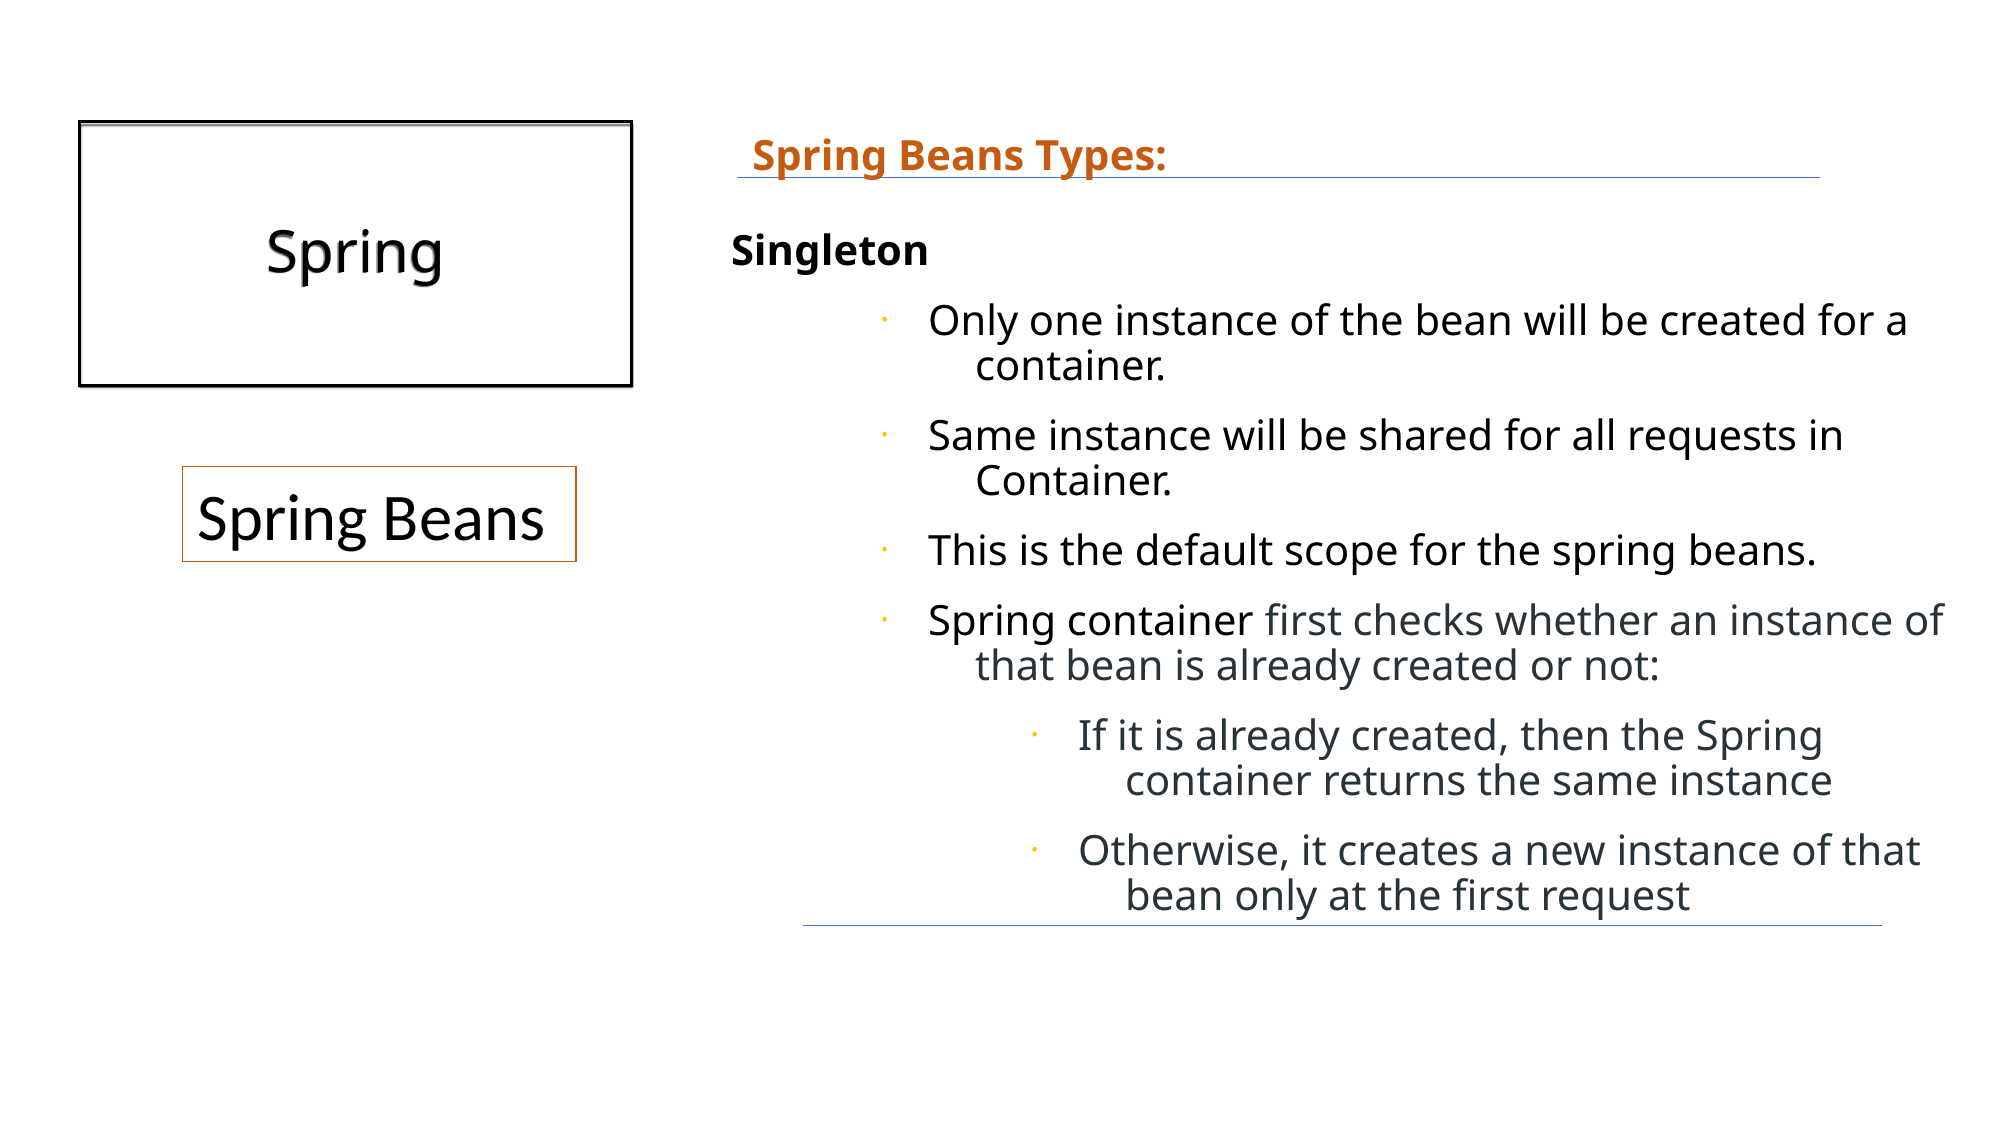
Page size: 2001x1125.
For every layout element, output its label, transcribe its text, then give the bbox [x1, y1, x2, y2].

text_box Spring Beans [183, 467, 576, 562]
text_box Singleton Only one instance of the bean will be created for a container. Same instance will be shared for all requests in Container. This is the default scope for the spring beans. Spring container first checks whether an instance of that bean is already created or not: If it is already created, then the Spring container returns the same instance Otherwise, it creates a new instance of that bean only at the first request [715, 222, 1967, 890]
text_box Spring Beans Types: [737, 121, 1738, 187]
title Spring [79, 121, 632, 386]
